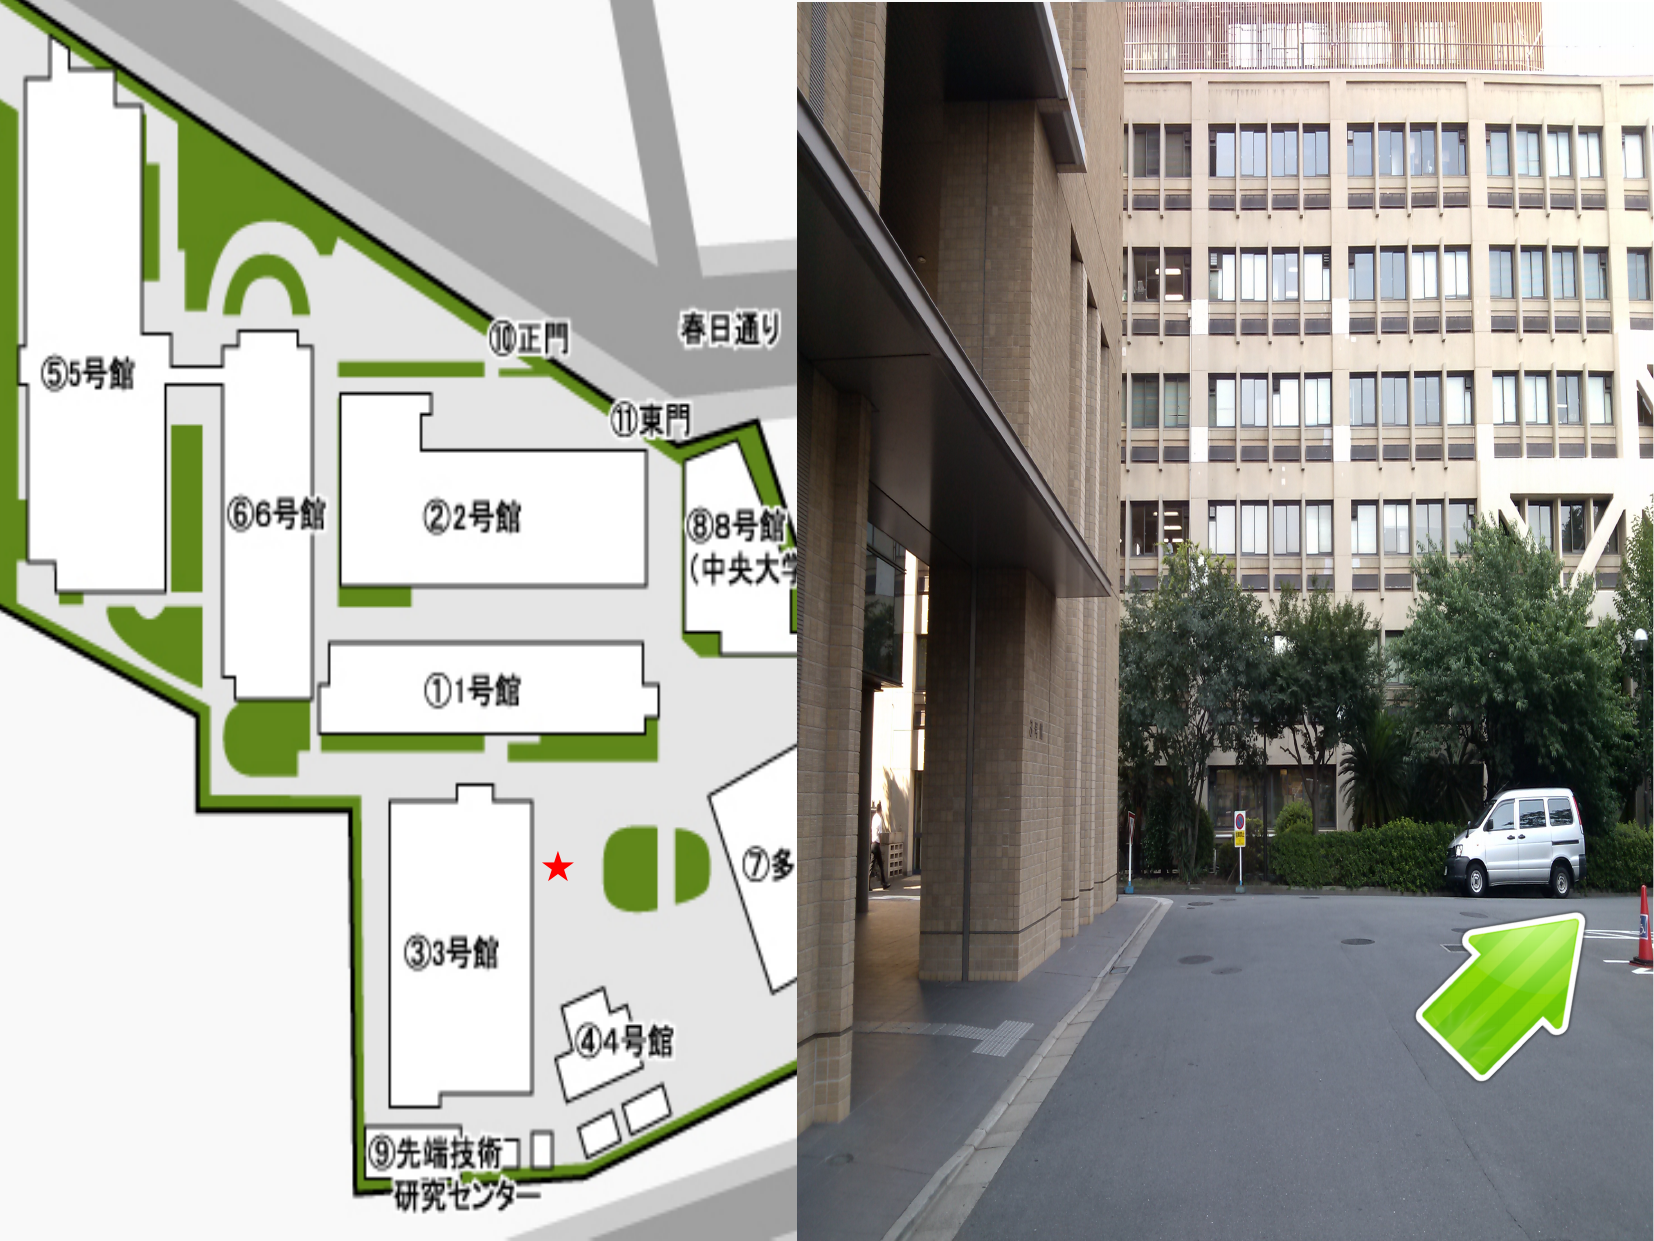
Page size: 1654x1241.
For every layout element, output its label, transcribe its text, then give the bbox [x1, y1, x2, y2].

picture [0, 0, 1654, 1241]
title ★ [484, 799, 632, 934]
